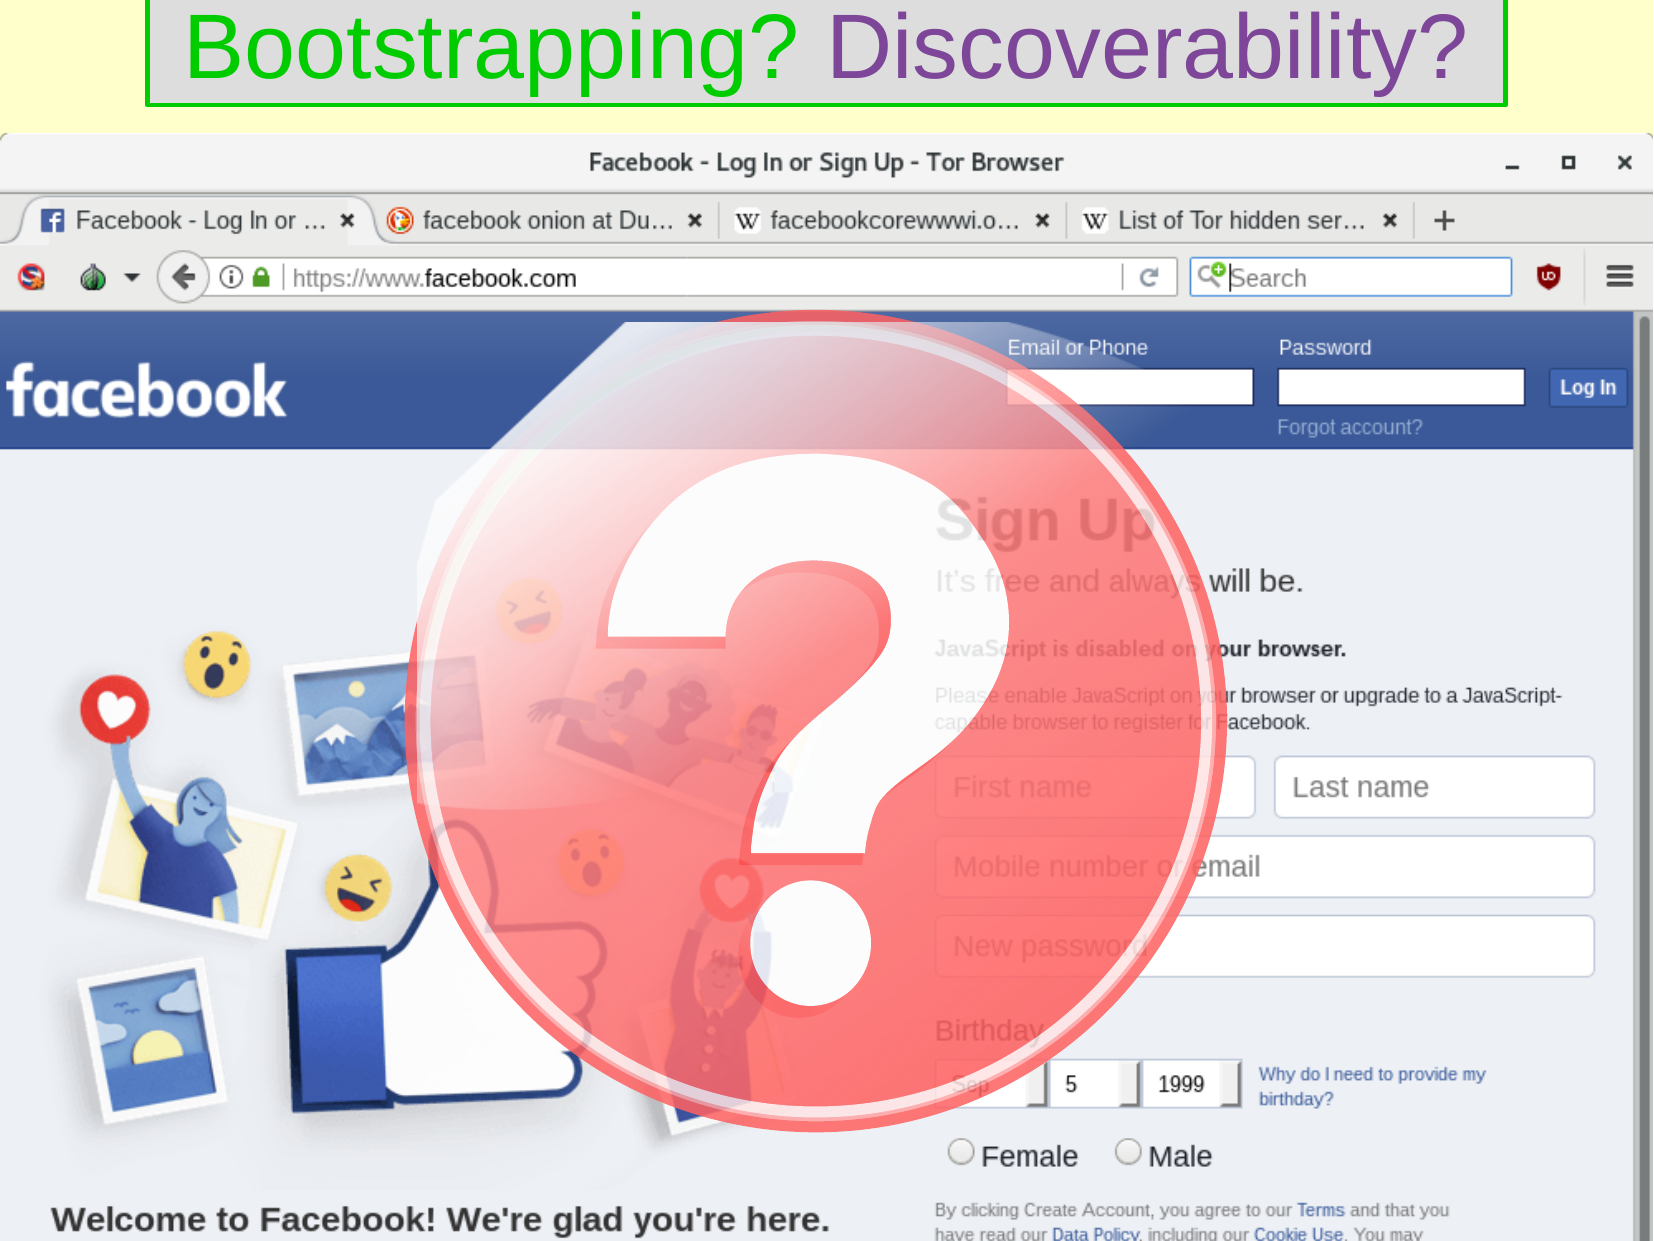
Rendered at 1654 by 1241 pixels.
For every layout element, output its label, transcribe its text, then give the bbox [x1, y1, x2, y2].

title Bootstrapping? Discoverability? [73, 0, 1580, 132]
picture [0, 121, 1653, 1241]
